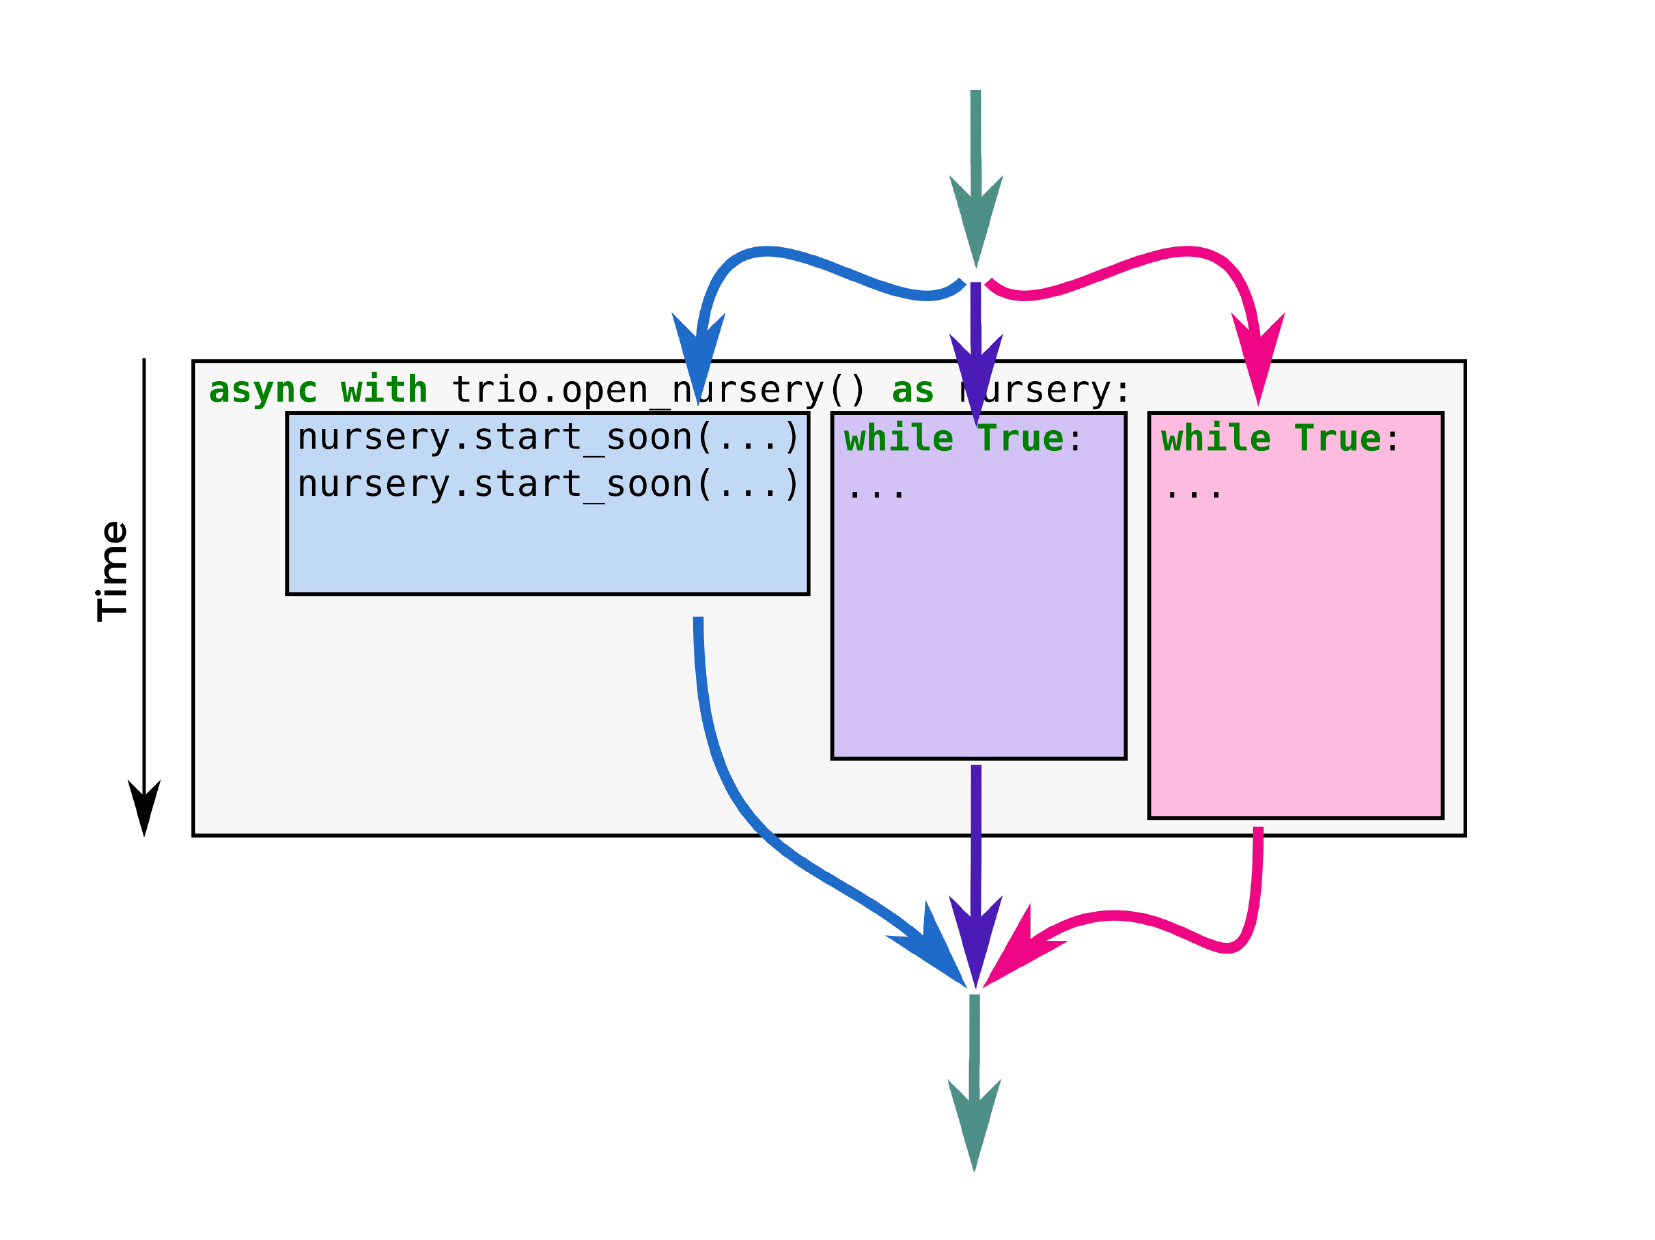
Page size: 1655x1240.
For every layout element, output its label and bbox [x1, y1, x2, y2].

picture [95, 90, 1467, 1173]
